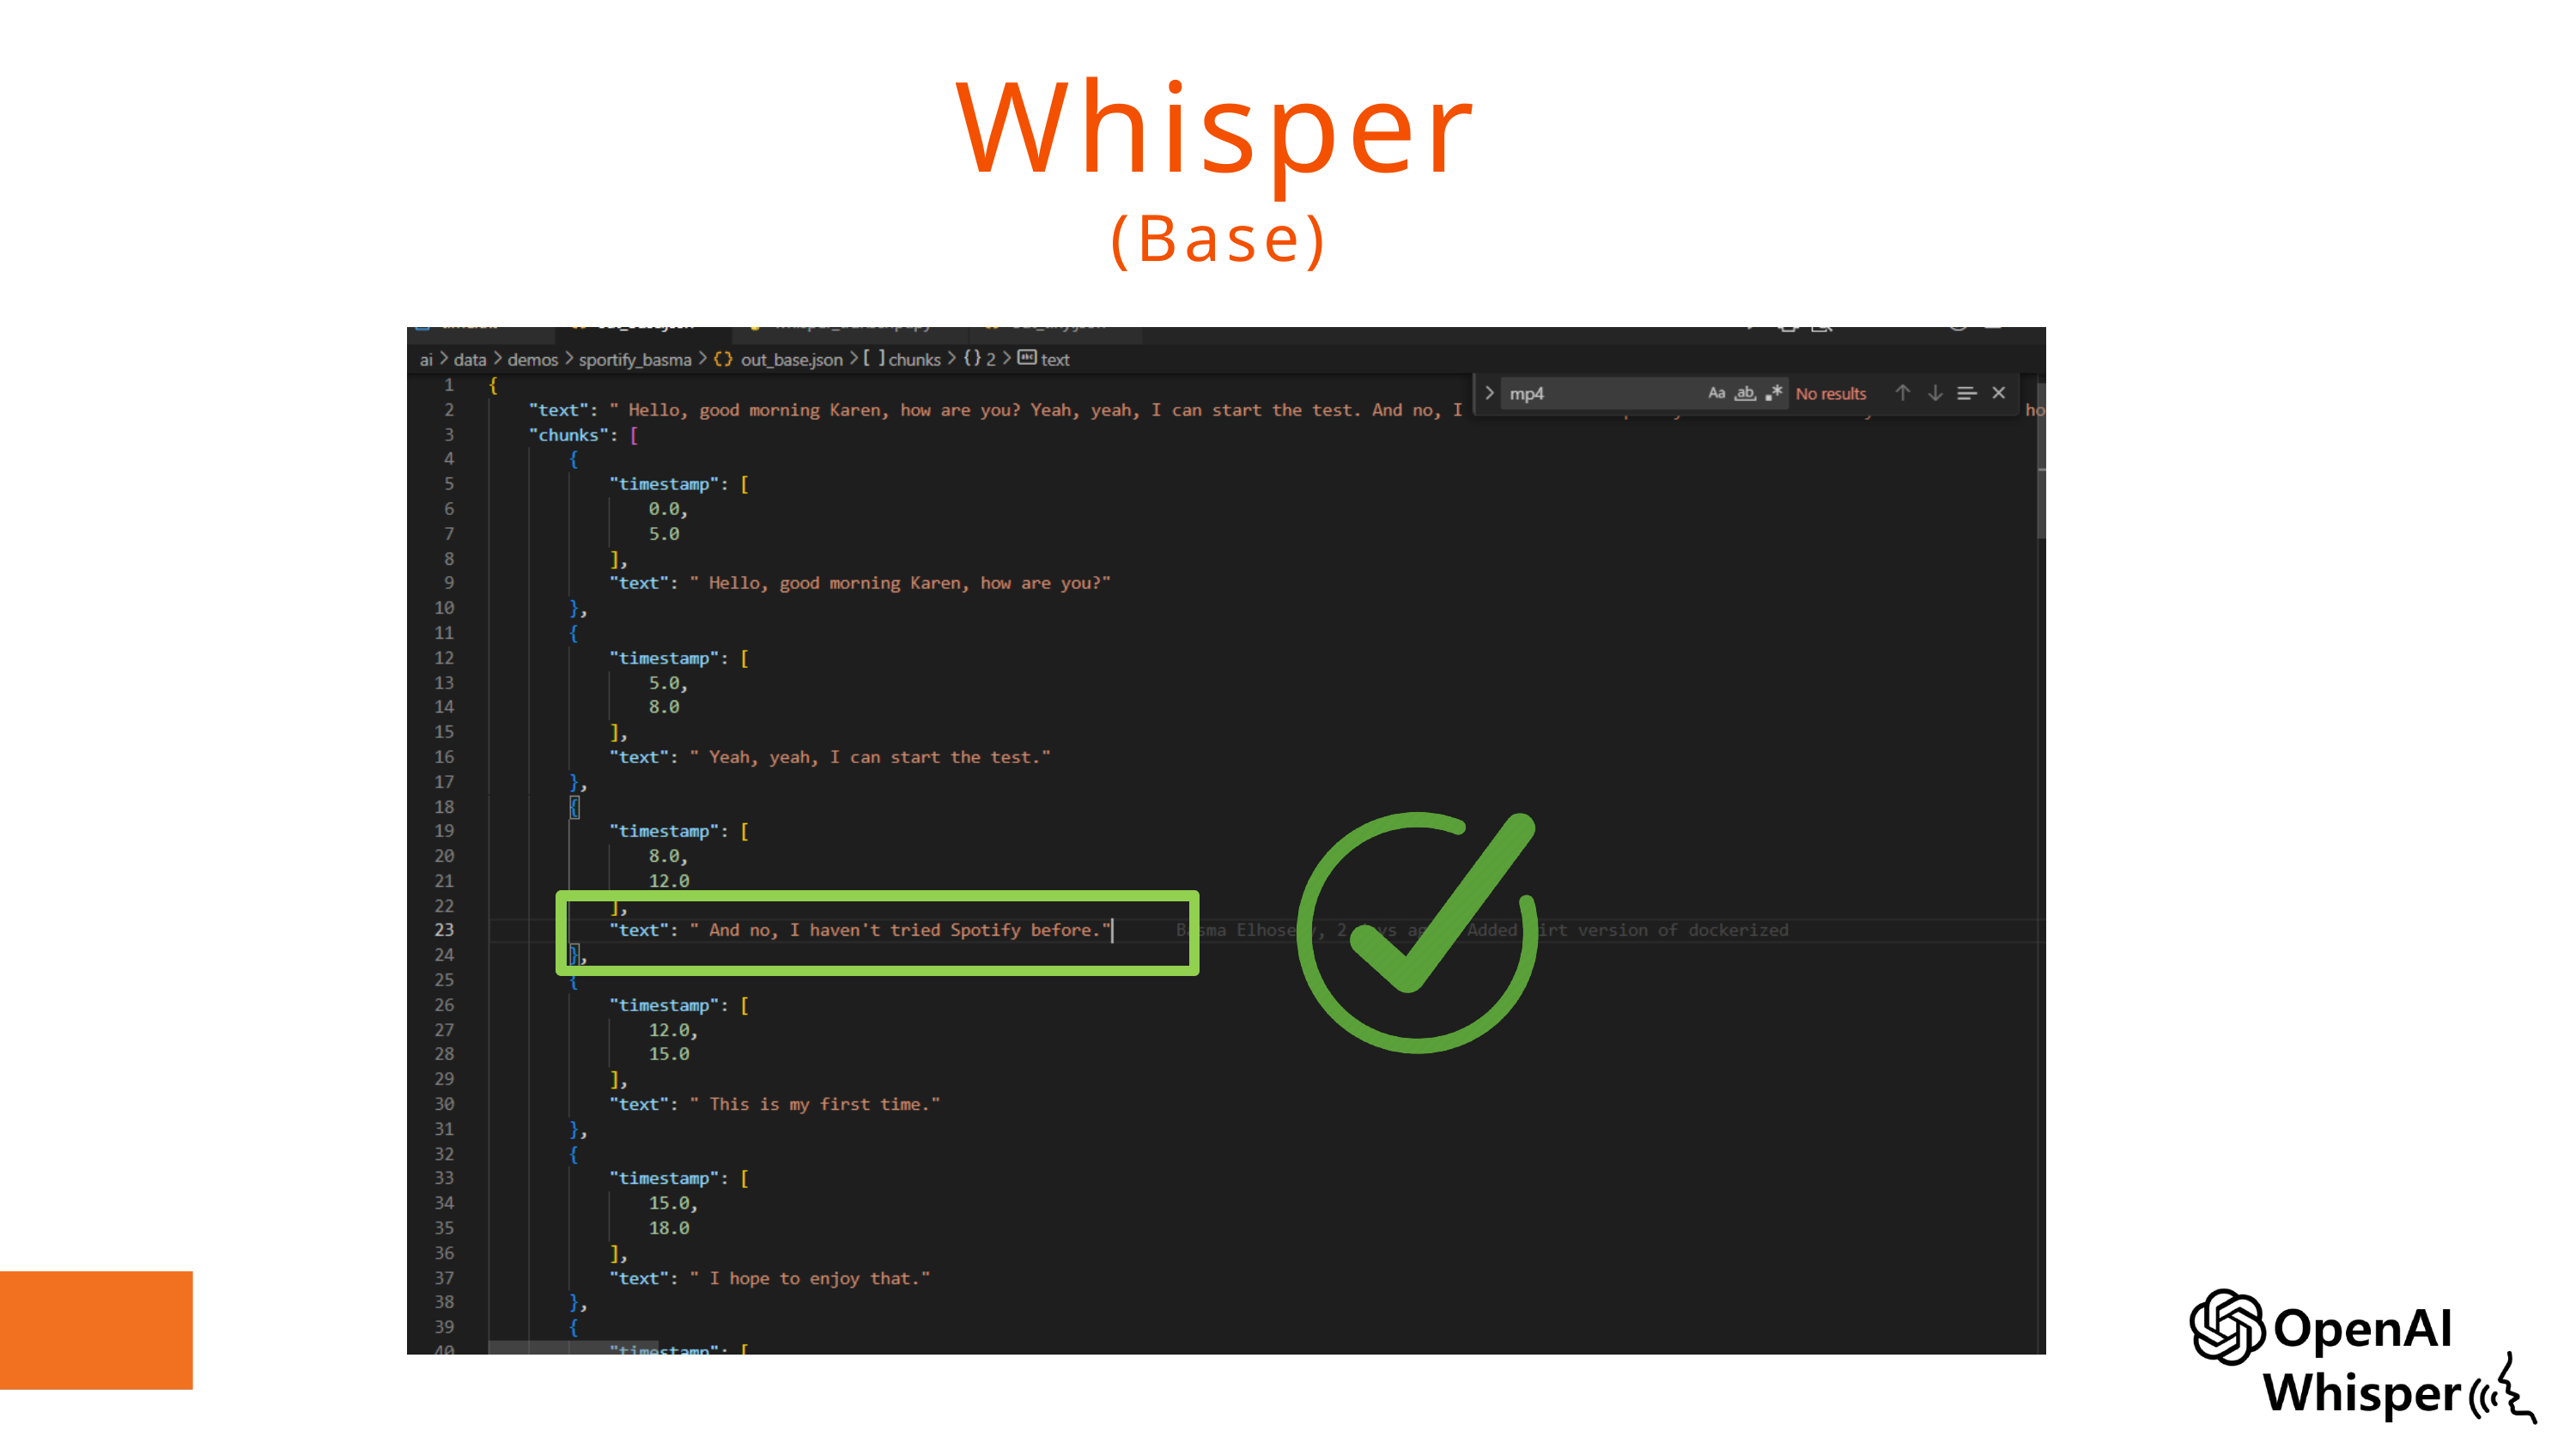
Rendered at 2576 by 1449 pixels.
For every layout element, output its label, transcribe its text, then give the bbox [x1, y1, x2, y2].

text_box Whisper (Base) [264, 47, 2172, 275]
picture [407, 327, 2046, 1355]
text_box [0, 1271, 193, 1449]
picture [2166, 1239, 2566, 1448]
